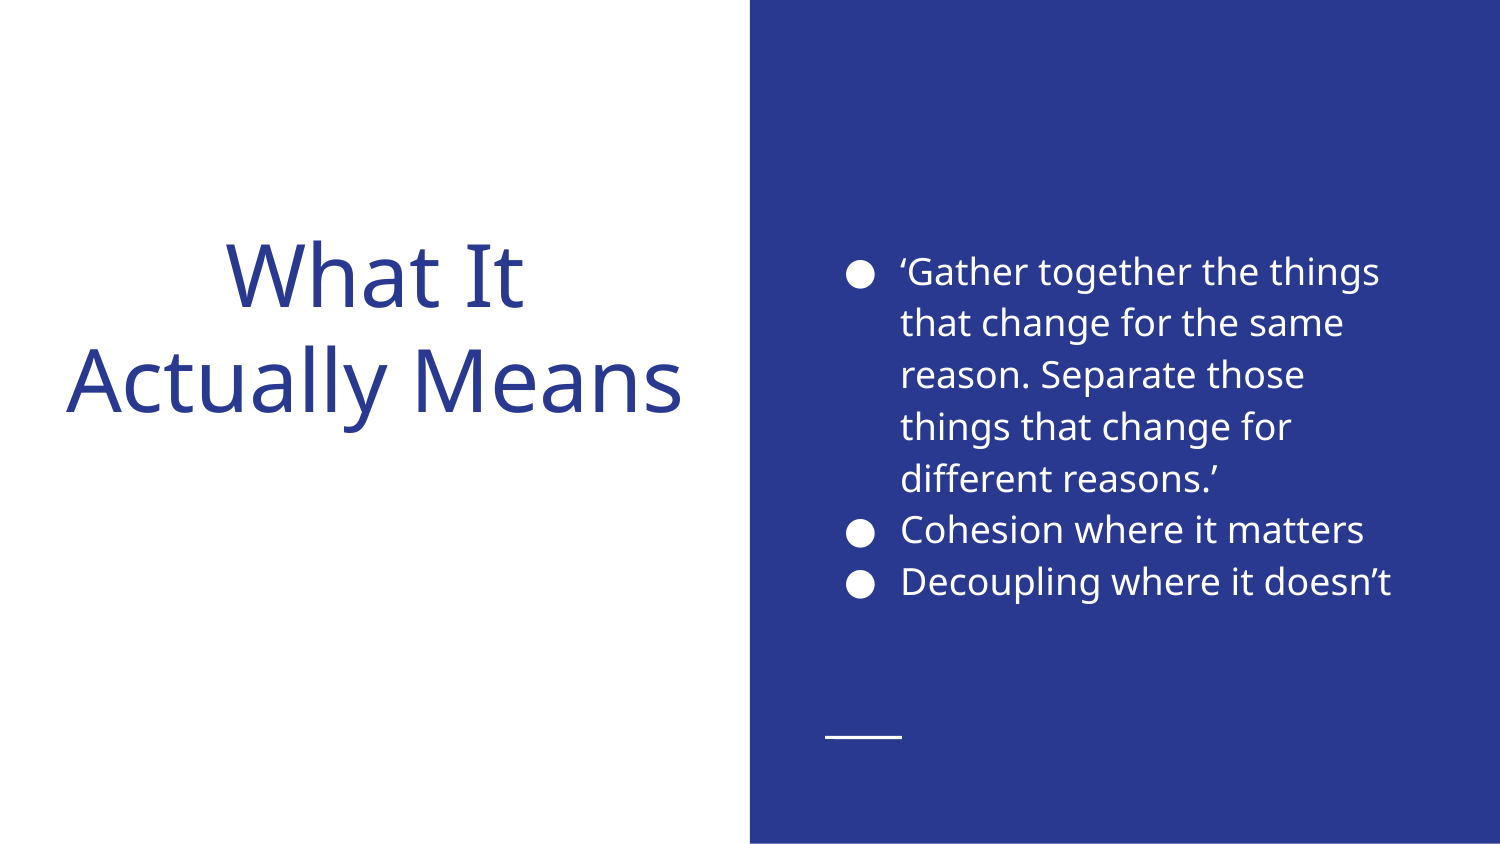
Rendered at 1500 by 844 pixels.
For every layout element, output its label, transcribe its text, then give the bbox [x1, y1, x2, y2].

list ‘Gather together the things that change for the same reason. Separate those things that change for different reasons.’ Cohesion where it matters Decoupling where it doesn’t [810, 118, 1440, 725]
title What It Actually Means [43, 188, 708, 446]
